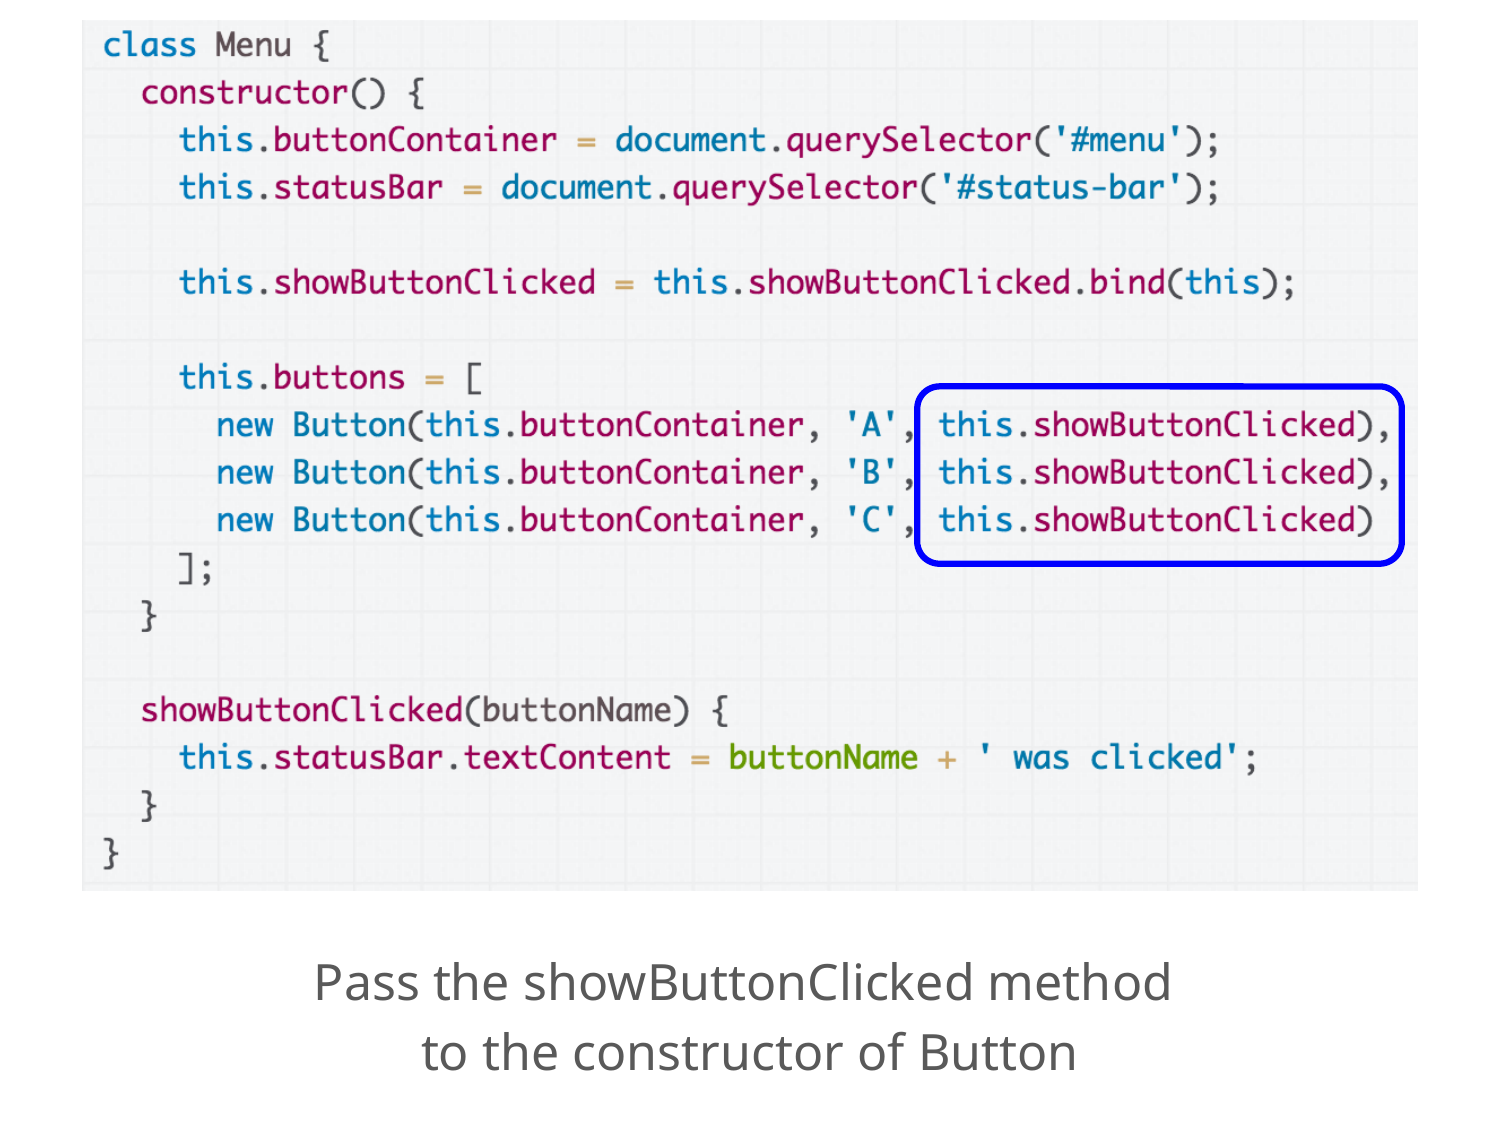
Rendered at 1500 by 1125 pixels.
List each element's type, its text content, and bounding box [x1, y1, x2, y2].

picture [82, 20, 1418, 891]
list Pass the showButtonClicked method to the constructor of Button [49, 926, 1451, 1046]
